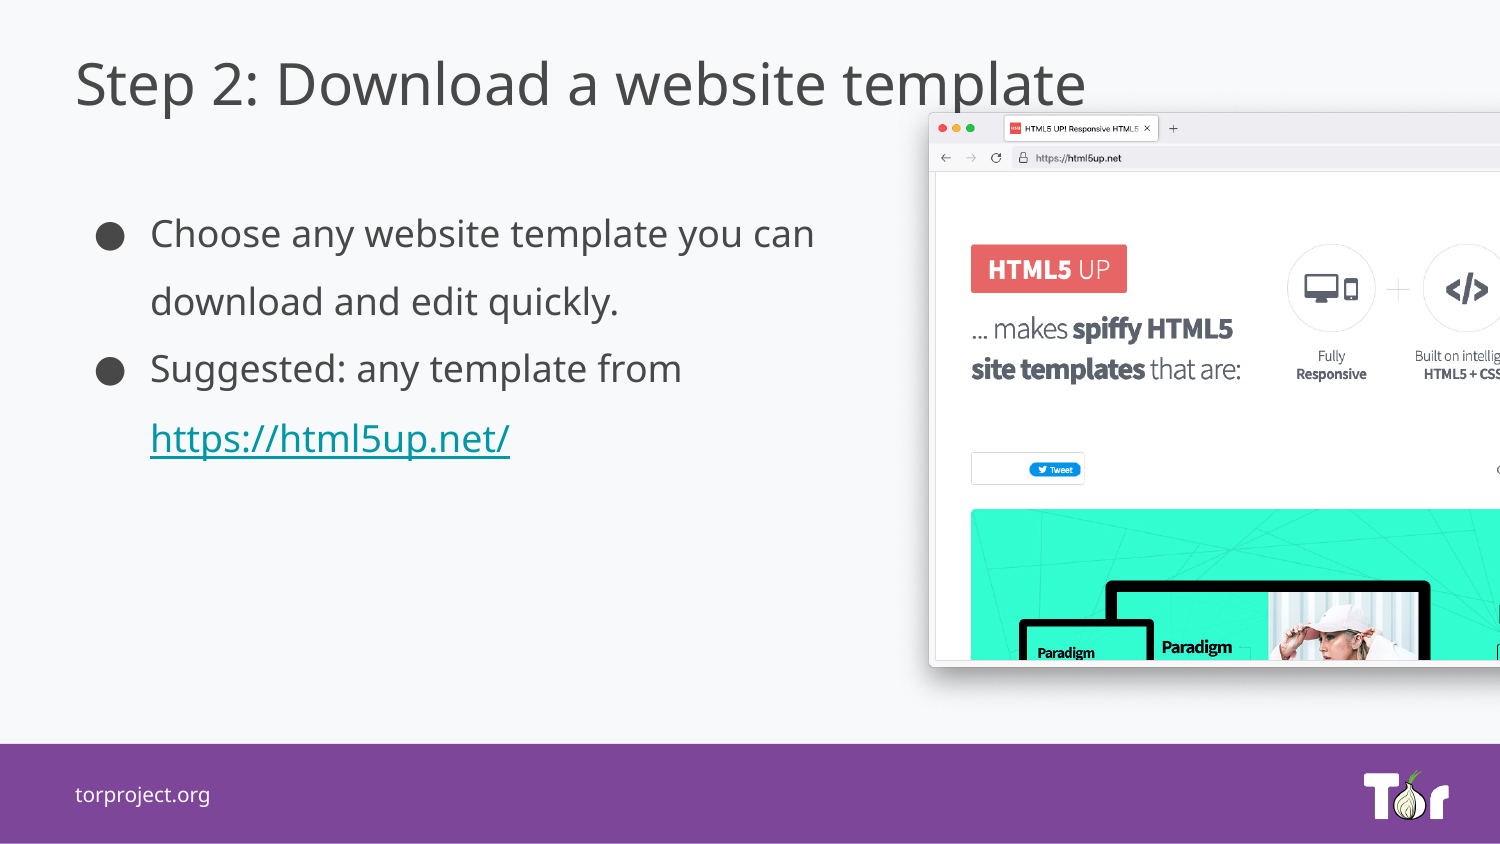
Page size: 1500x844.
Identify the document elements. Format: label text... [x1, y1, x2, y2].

picture [1364, 768, 1449, 820]
title Step 2: Download a website template [75, 46, 1436, 141]
list Choose any website template you can download and edit quickly. Suggested: any template from https://html5up.net/ [75, 187, 878, 713]
picture [890, 86, 1500, 718]
